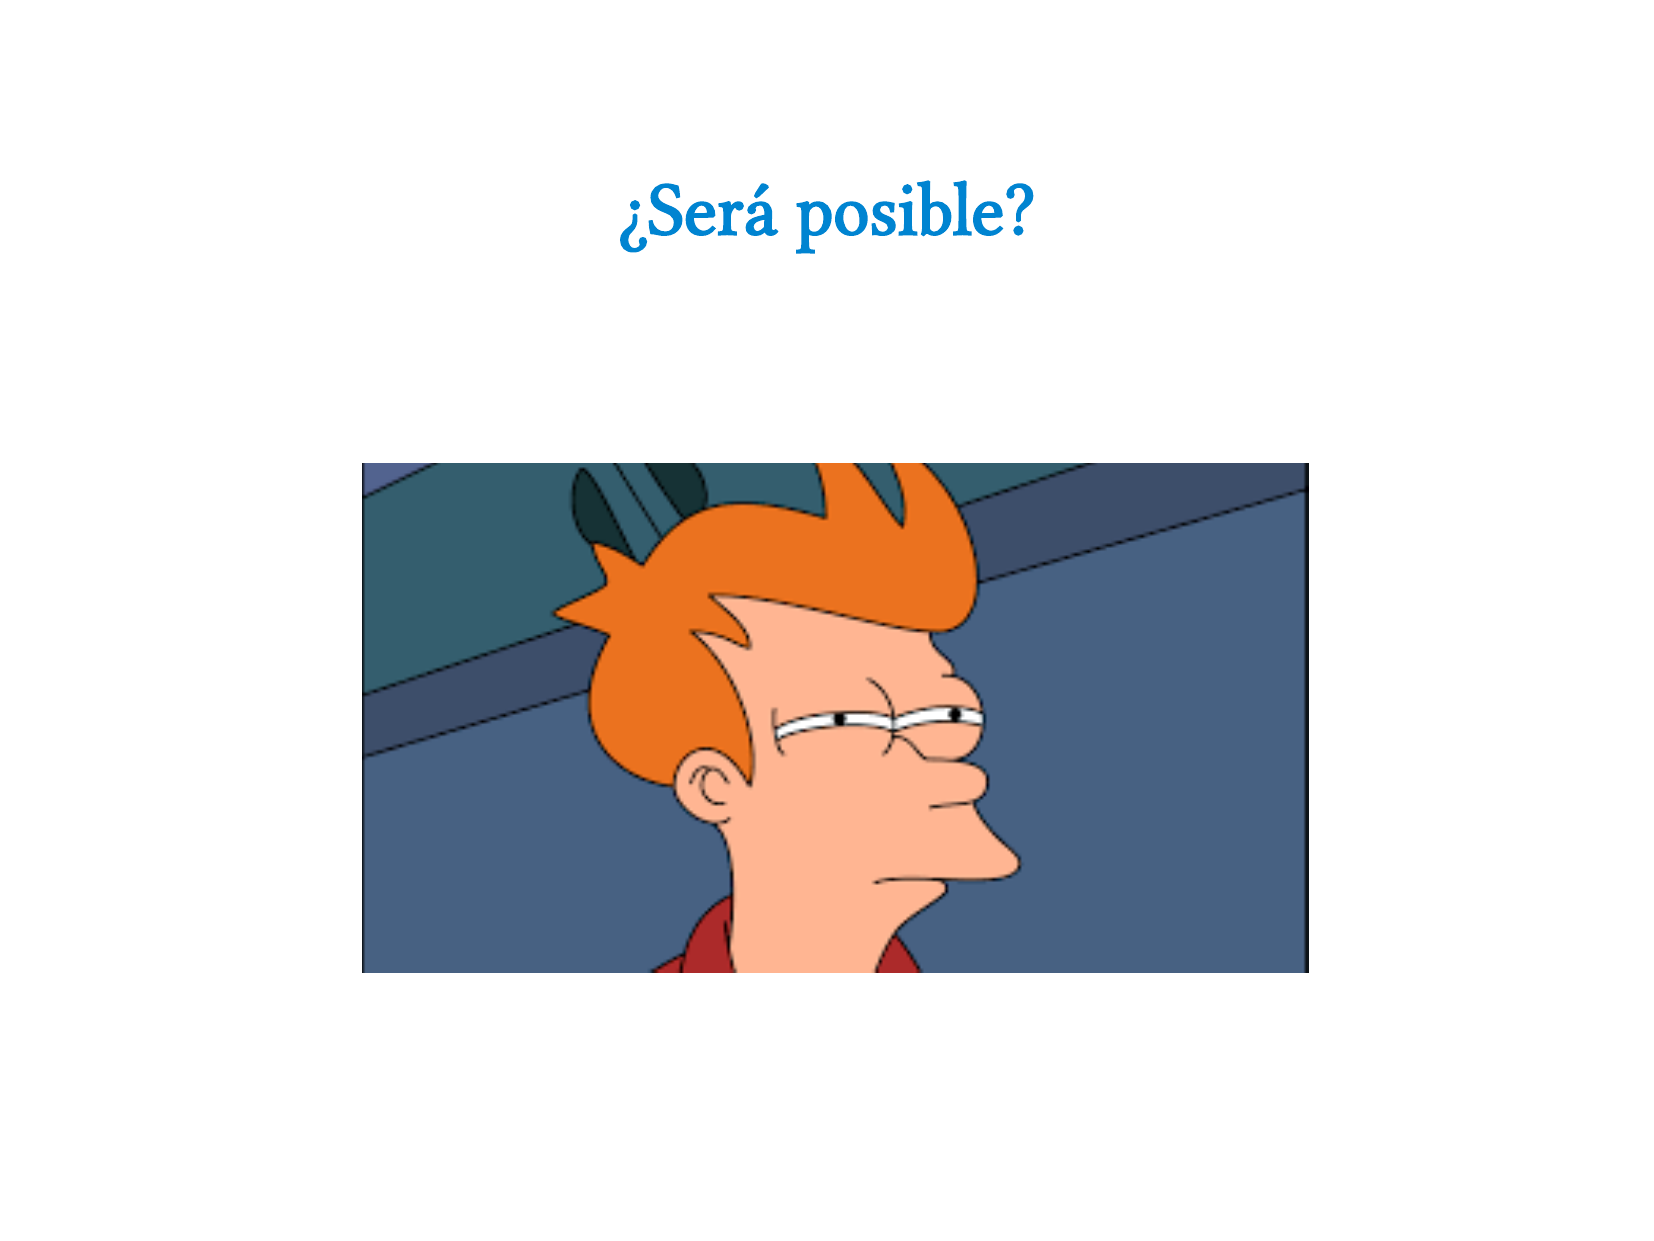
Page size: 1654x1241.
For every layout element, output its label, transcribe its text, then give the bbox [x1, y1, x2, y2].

picture [0, 0, 1654, 1241]
title ¿Será posible? [170, 148, 1483, 271]
